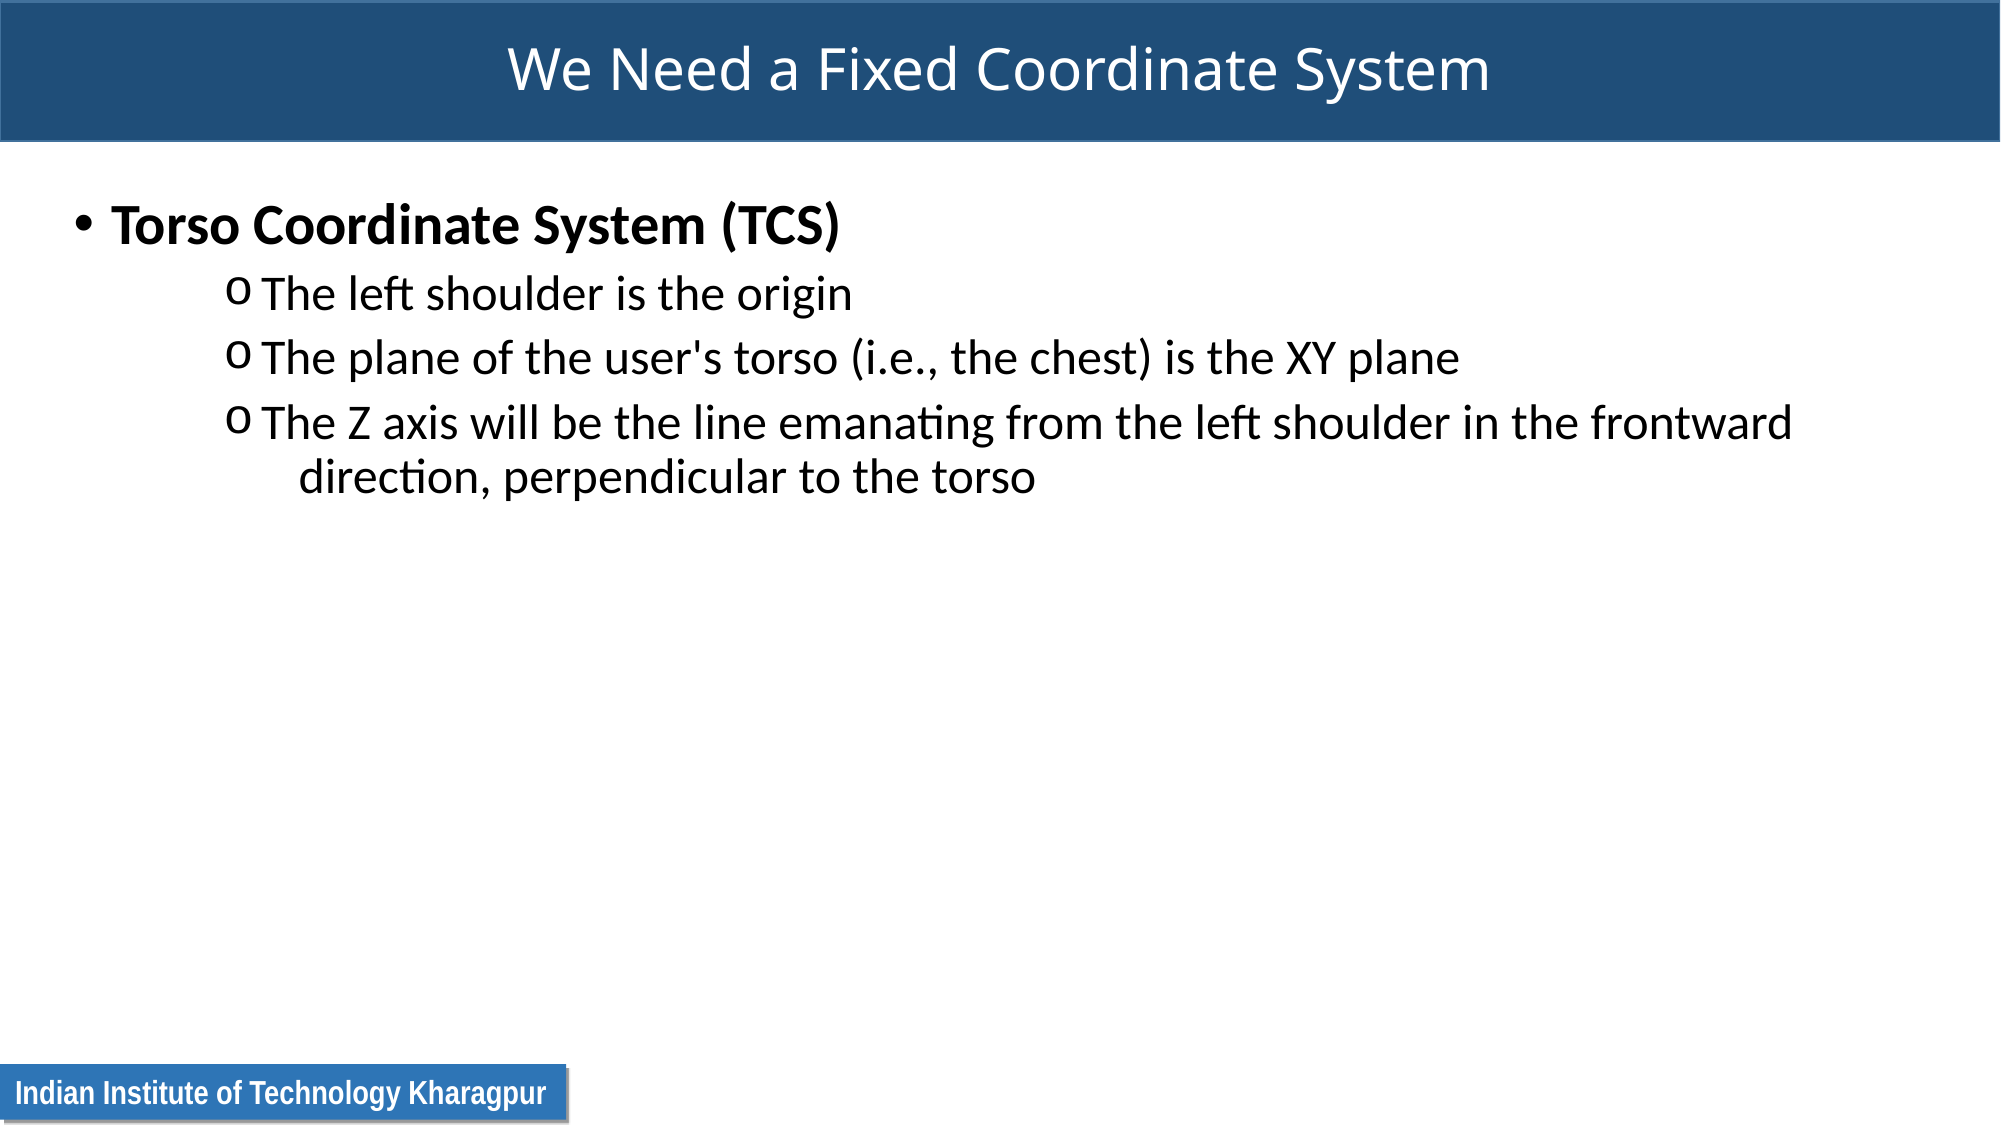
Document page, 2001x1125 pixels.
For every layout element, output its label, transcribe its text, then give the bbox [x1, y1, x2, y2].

list Torso Coordinate System (TCS) The left shoulder is the origin The plane of the user's torso (i.e., the chest) is the XY plane The Z axis will be the line emanating from the left shoulder in the frontward direction, perpendicular to the torso [58, 186, 1954, 1065]
title We Need a Fixed Coordinate System [0, 1, 2000, 141]
